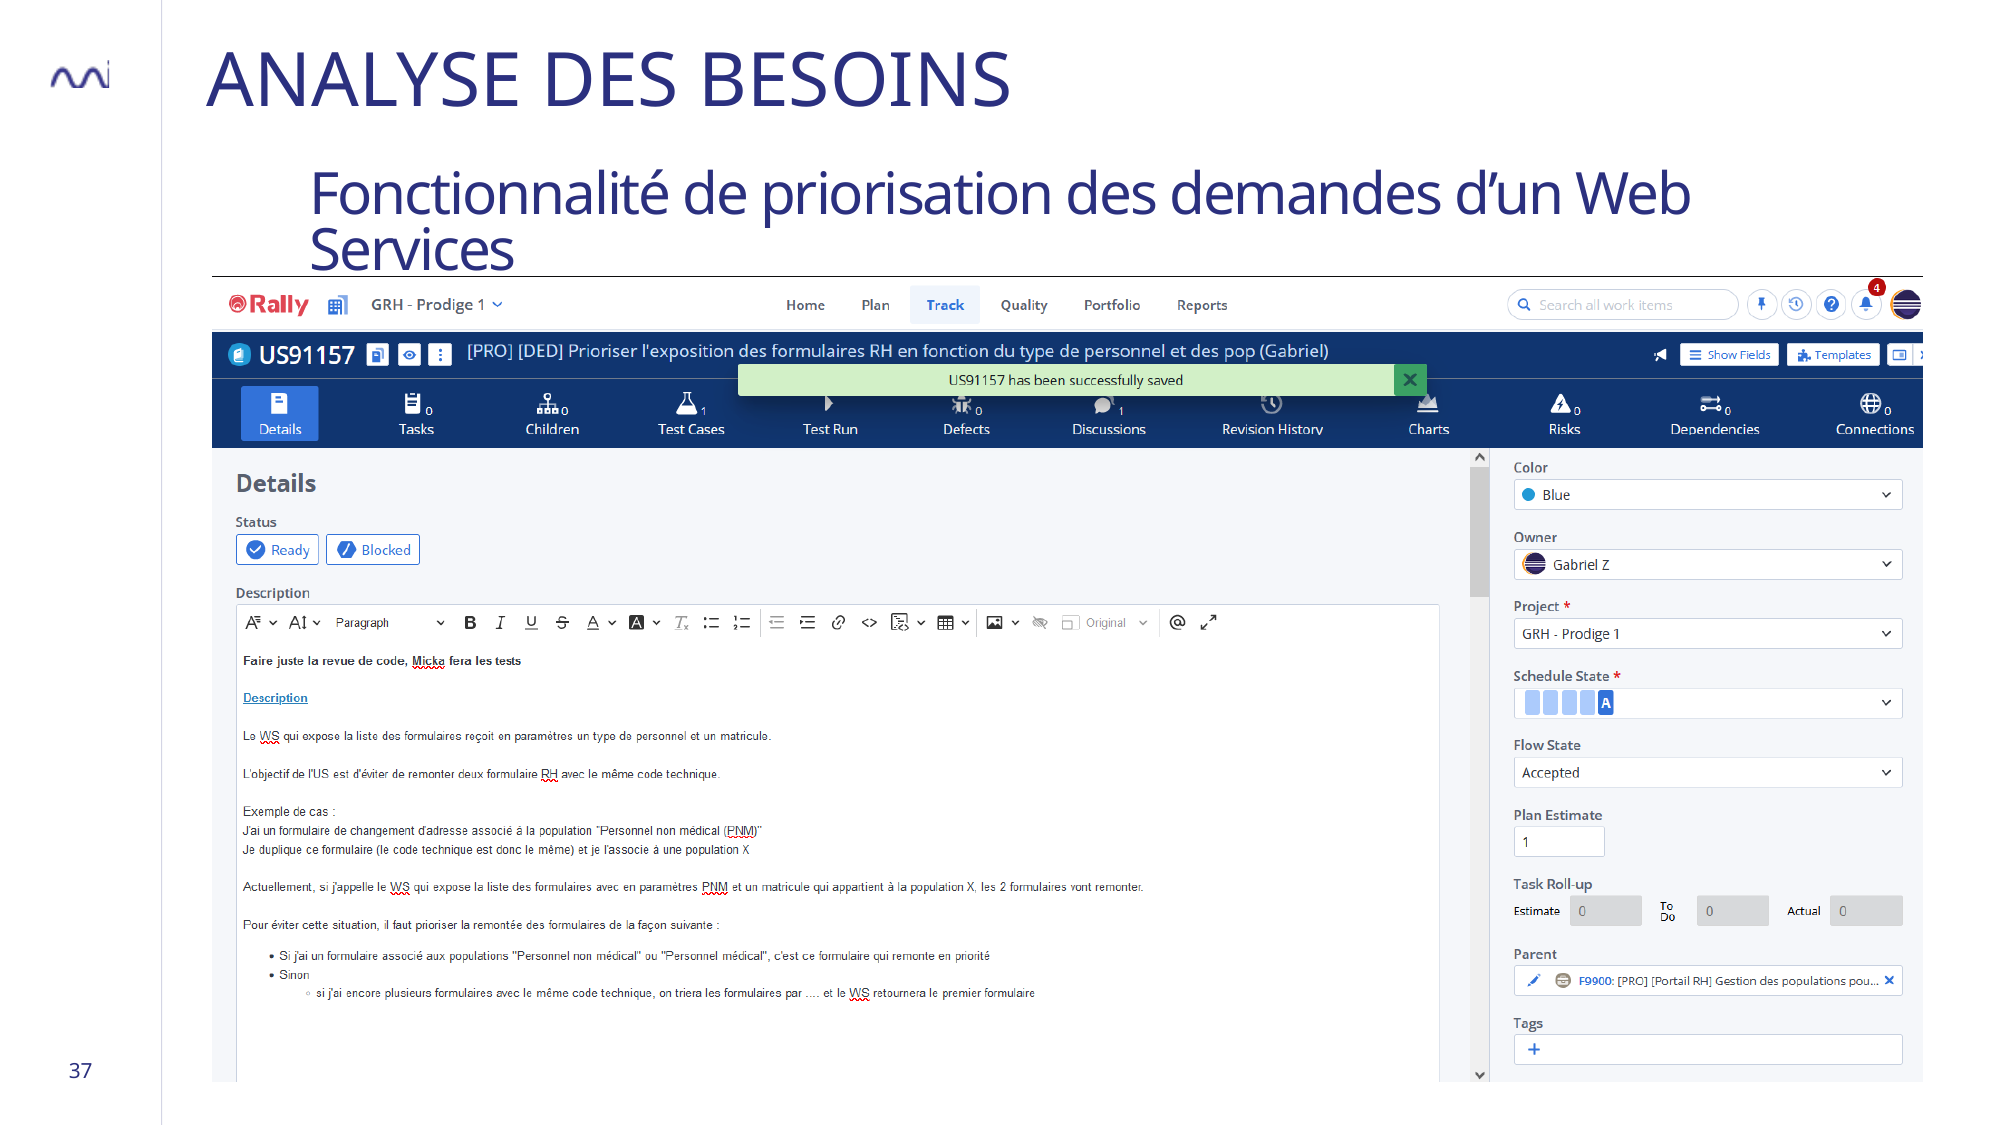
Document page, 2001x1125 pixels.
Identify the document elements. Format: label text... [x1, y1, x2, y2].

picture [212, 276, 1923, 1082]
text_box 37 [38, 1052, 123, 1091]
text_box ANALYSE DES BESOINS [191, 23, 1192, 130]
text_box Fonctionnalité de priorisation des demandes d’un Web Services [294, 161, 1770, 252]
